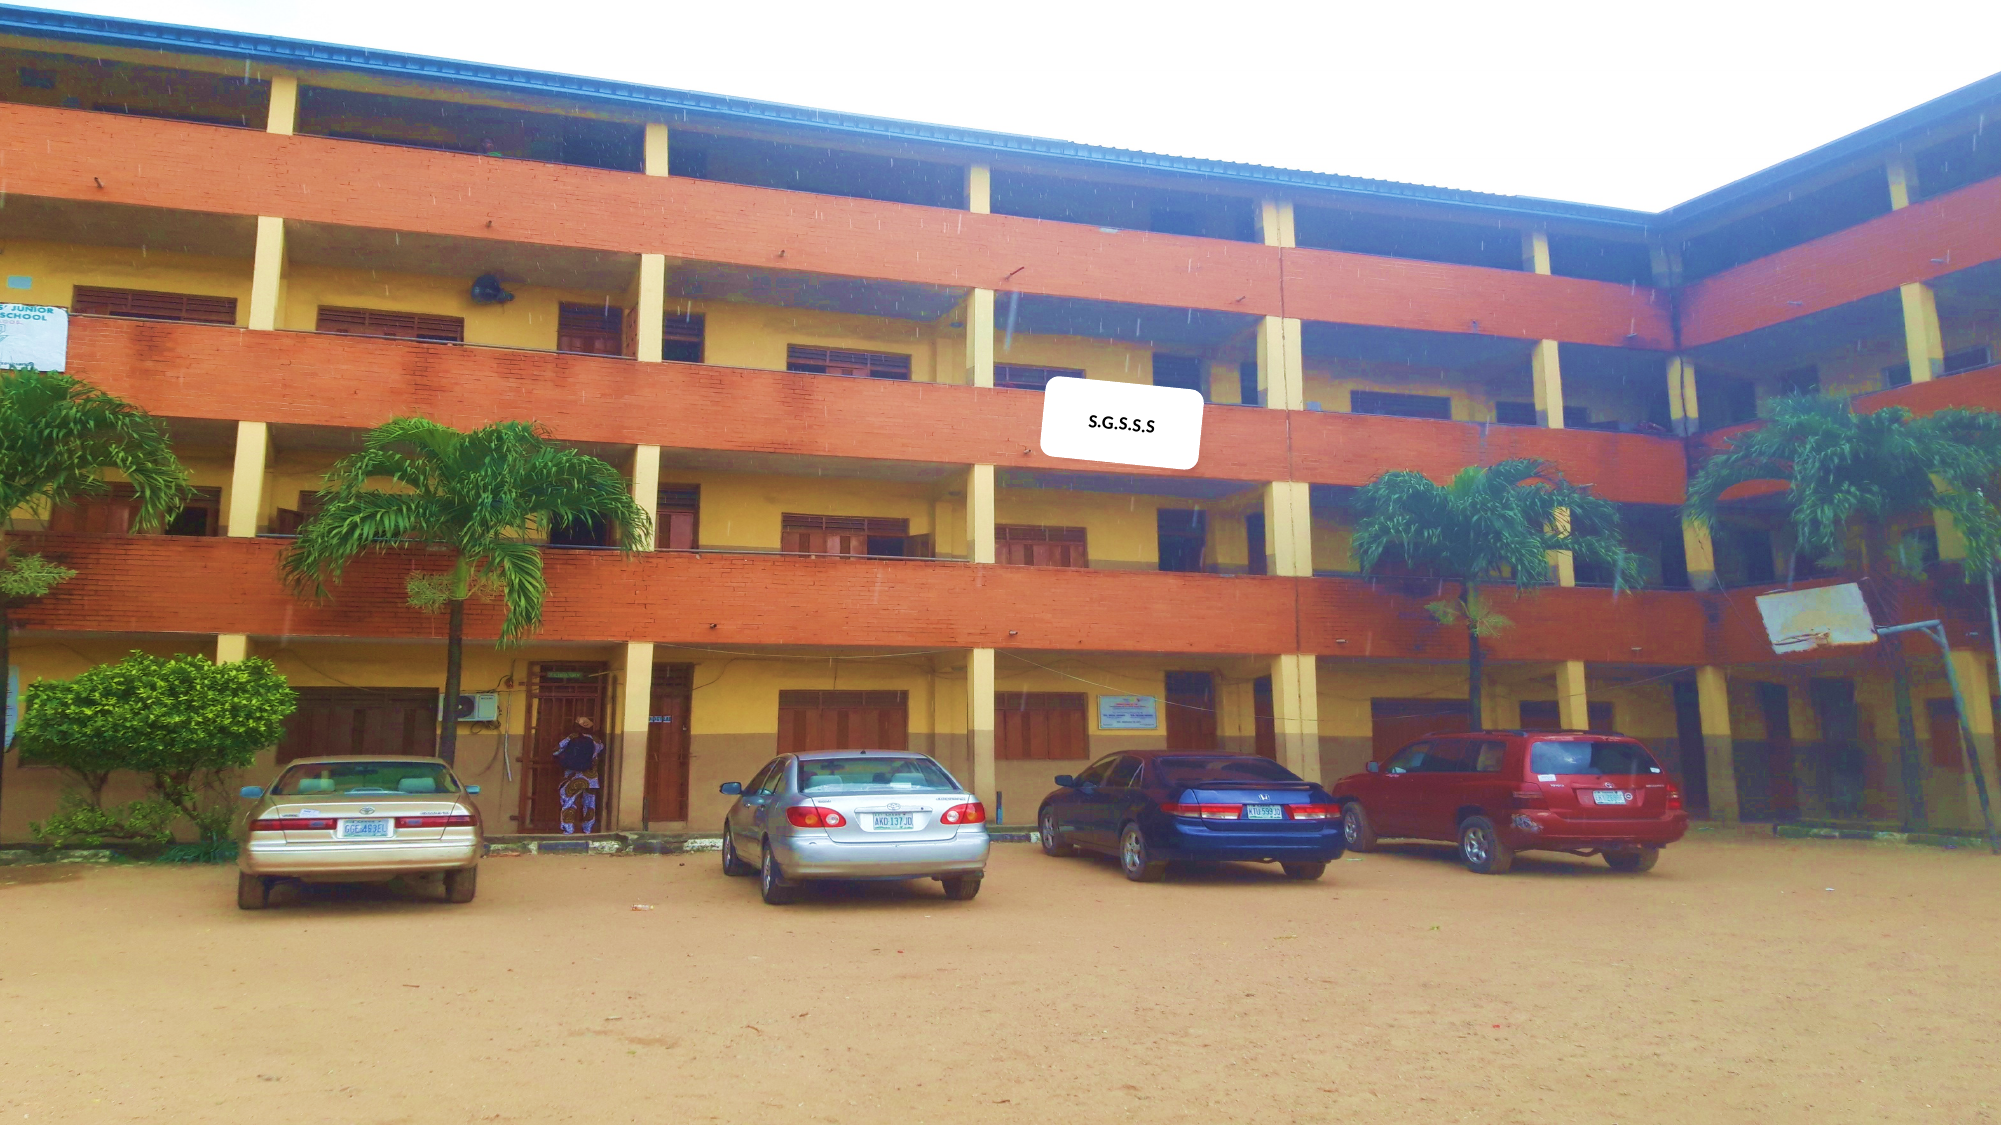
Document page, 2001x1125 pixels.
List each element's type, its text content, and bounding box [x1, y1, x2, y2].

text_box S.G.S.S.S [1040, 376, 1204, 470]
picture [0, 0, 2000, 1125]
